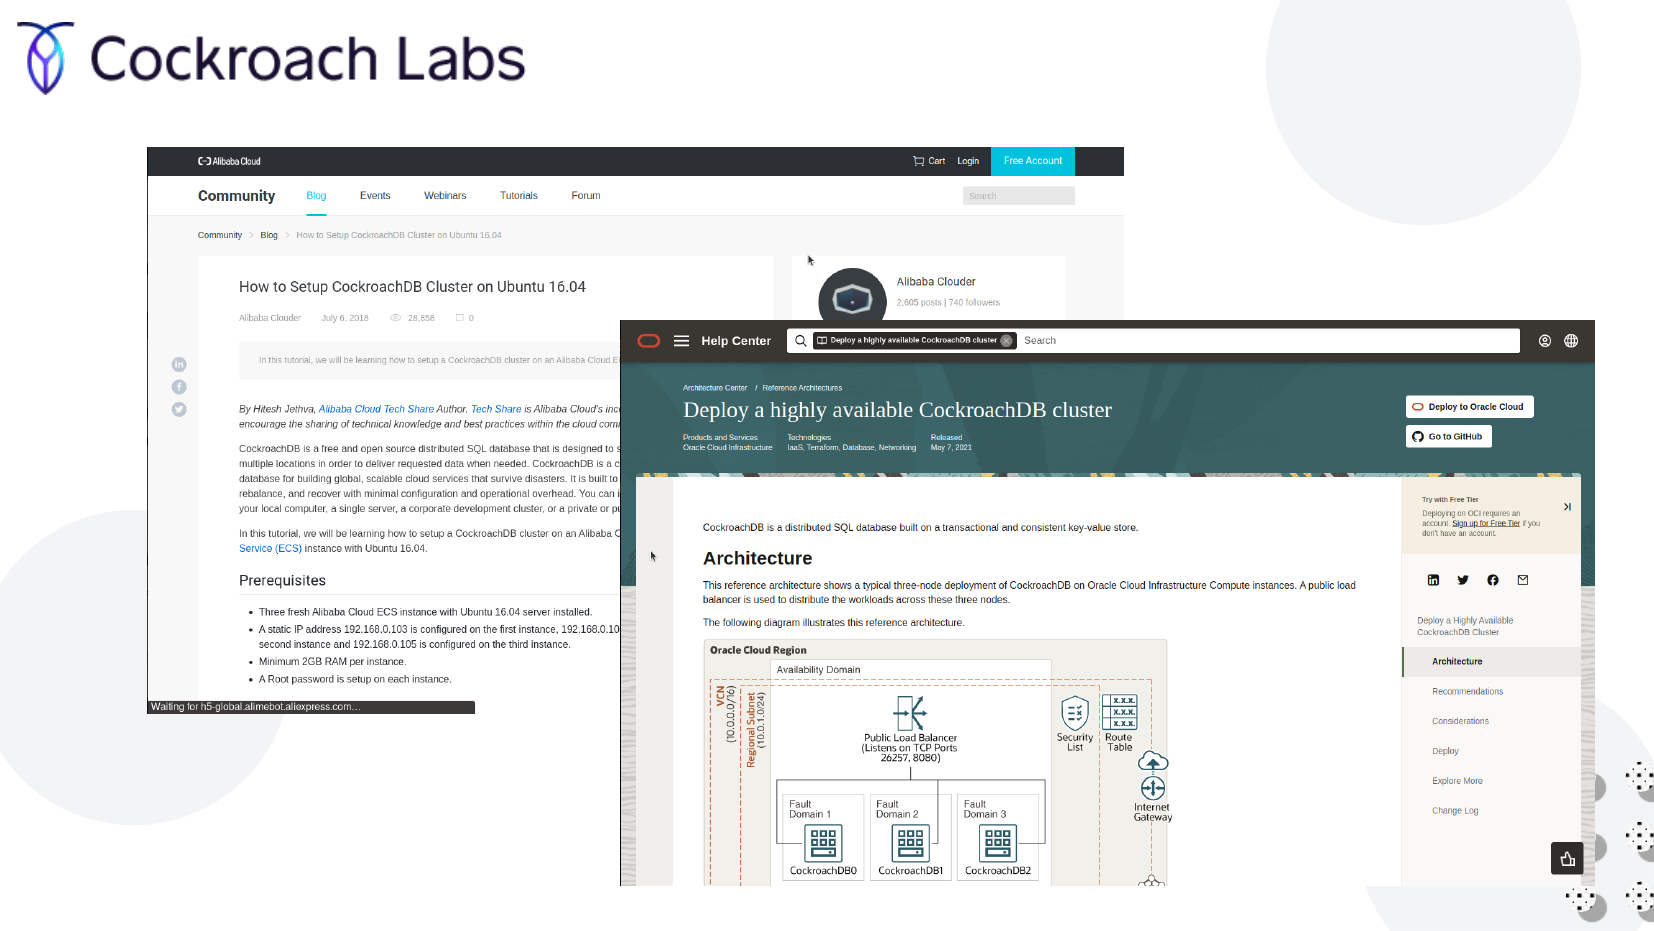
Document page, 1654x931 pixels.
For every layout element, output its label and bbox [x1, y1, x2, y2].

picture [17, 22, 526, 95]
picture [147, 147, 1596, 912]
picture [1625, 761, 1654, 792]
picture [1625, 881, 1654, 912]
picture [1625, 821, 1654, 852]
